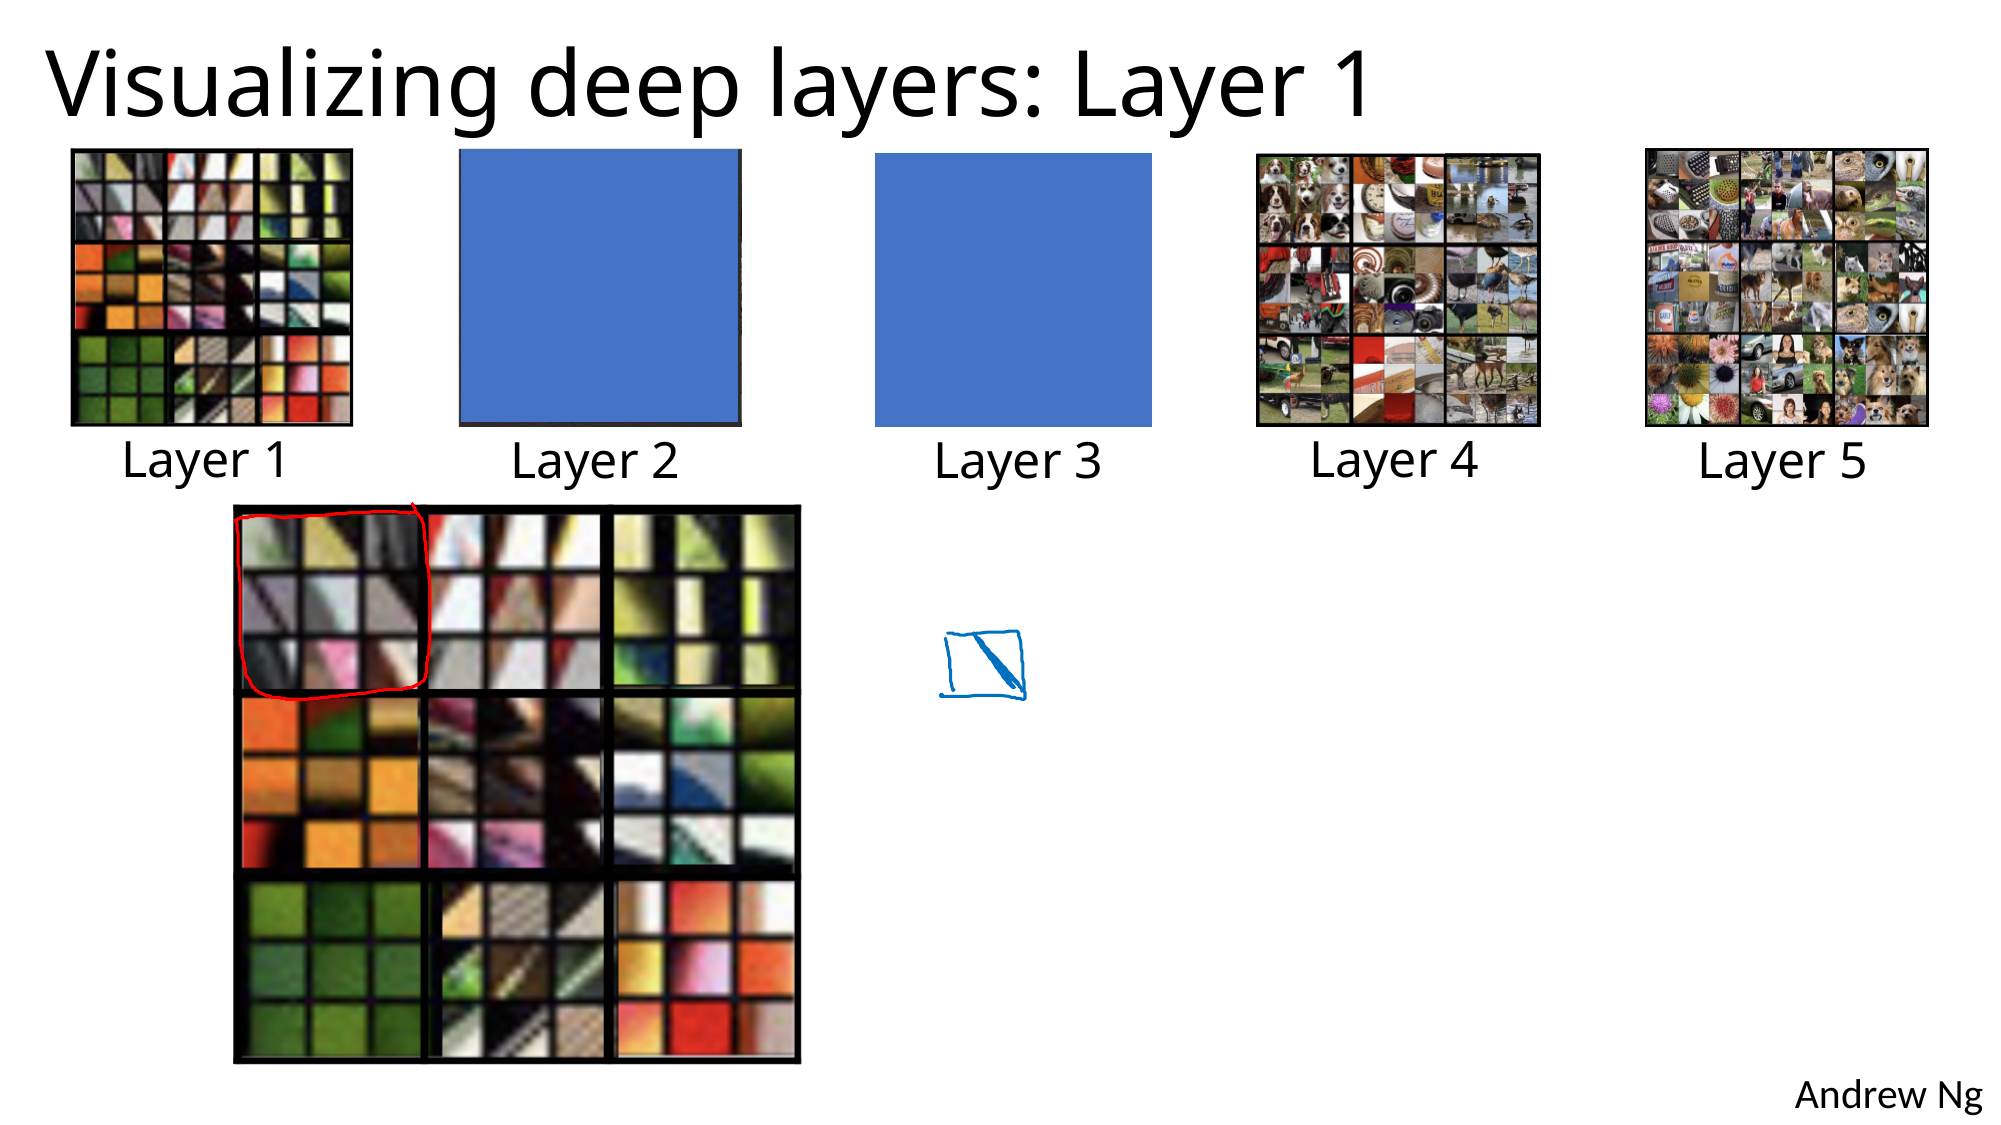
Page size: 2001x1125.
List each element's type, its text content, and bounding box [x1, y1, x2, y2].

table_cell [967, 244, 1060, 336]
table_header [646, 149, 738, 240]
table_cell [875, 244, 967, 336]
table_cell [1060, 244, 1152, 336]
text_box Layer 2 [495, 427, 704, 497]
table_header [553, 149, 646, 240]
table_header [461, 149, 553, 240]
table_cell [1060, 336, 1152, 427]
text_box Layer 5 [1682, 427, 1892, 497]
table_cell [553, 331, 646, 422]
picture [1645, 148, 1929, 427]
picture [457, 149, 742, 427]
text_box Layer 4 [1294, 427, 1503, 497]
table_cell [875, 336, 967, 427]
text_box Visualizing deep layers: Layer 1 [30, 29, 2000, 248]
table_cell [967, 336, 1060, 427]
table_cell [461, 240, 553, 331]
table_cell [461, 331, 553, 422]
picture [1256, 153, 1541, 427]
table_cell [646, 331, 738, 422]
text_box Layer 1 [106, 420, 316, 497]
table_cell [646, 240, 738, 331]
table_header [1060, 153, 1152, 244]
picture [69, 148, 354, 427]
picture [230, 500, 1030, 1065]
table_header [967, 153, 1060, 244]
table_cell [553, 240, 646, 331]
table_header [875, 153, 967, 244]
text_box Layer 3 [918, 427, 1128, 497]
